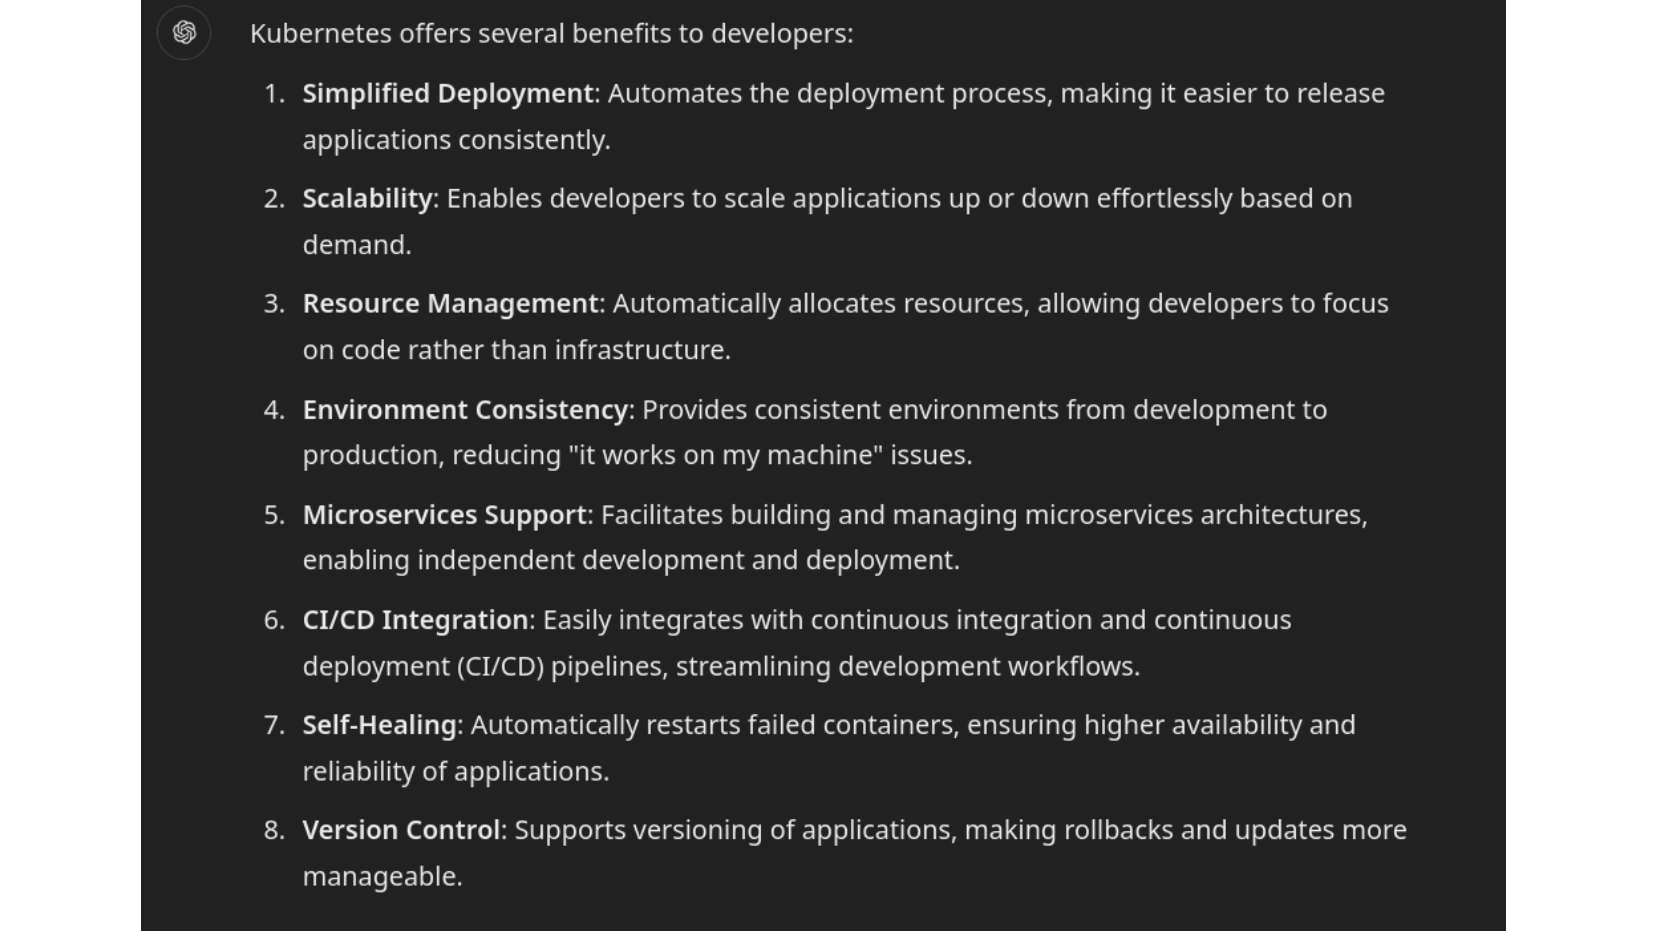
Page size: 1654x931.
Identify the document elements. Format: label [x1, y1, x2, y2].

picture [141, 0, 1506, 931]
